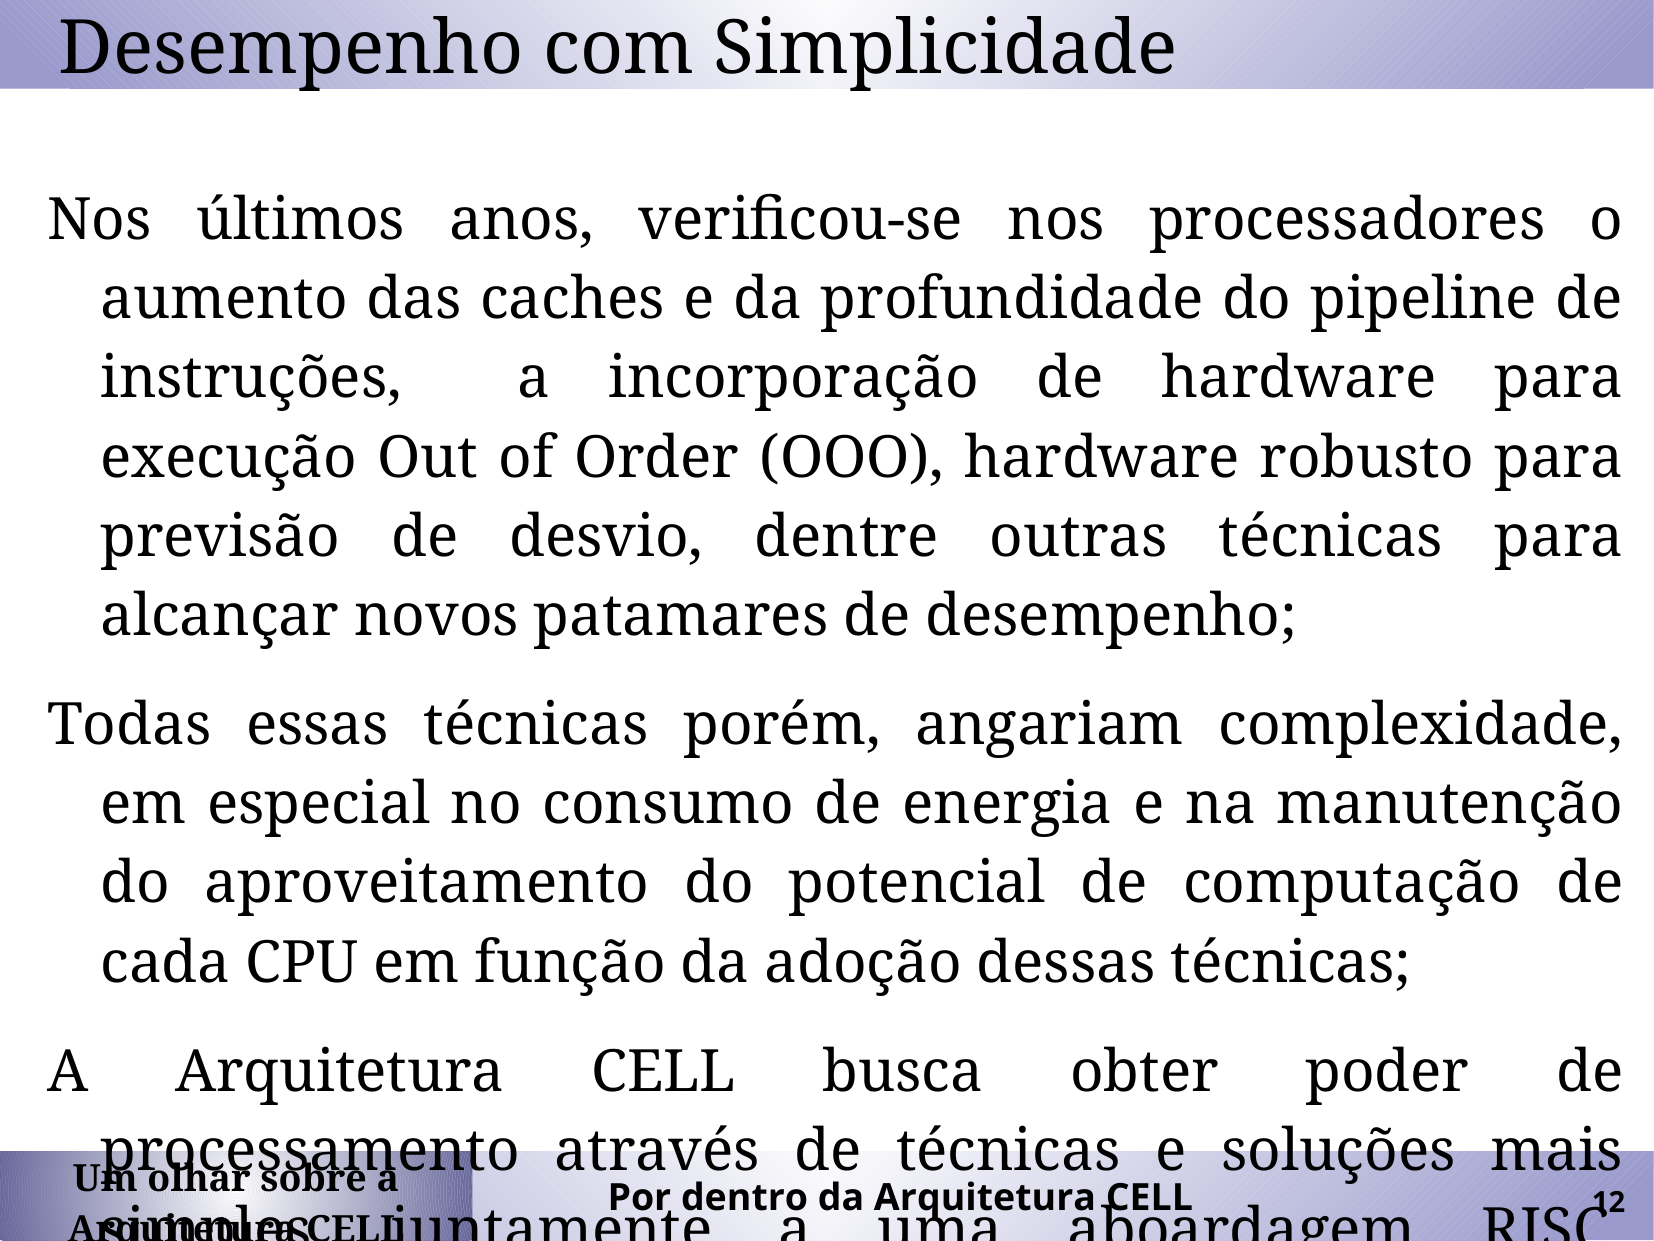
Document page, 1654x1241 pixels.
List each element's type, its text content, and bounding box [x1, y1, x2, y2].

text_box Por dentro da Arquitetura CELL [501, 1151, 1300, 1241]
list Nos últimos anos, verificou-se nos processadores o aumento das caches e da profundidade do pipeline de instruções, a incorporação de hardware para execução Out of Order (OOO), hardware robusto para previsão de desvio, dentre outras técnicas para alcançar novos patamares de desempenho; Todas essas técnicas porém, angariam complexidade, em especial no consumo de energia e na manutenção do aproveitamento do potencial de computação de cada CPU em função da adoção dessas técnicas; A Arquitetura CELL busca obter poder de processamento através de técnicas e soluções mais simples, juntamente a uma aboardagem RISC, diferente das abordagens híbridas usualmente utilizadas pelos CPUs comuns; [29, 177, 1625, 994]
title Desempenho com Simplicidade [59, 6, 1447, 82]
